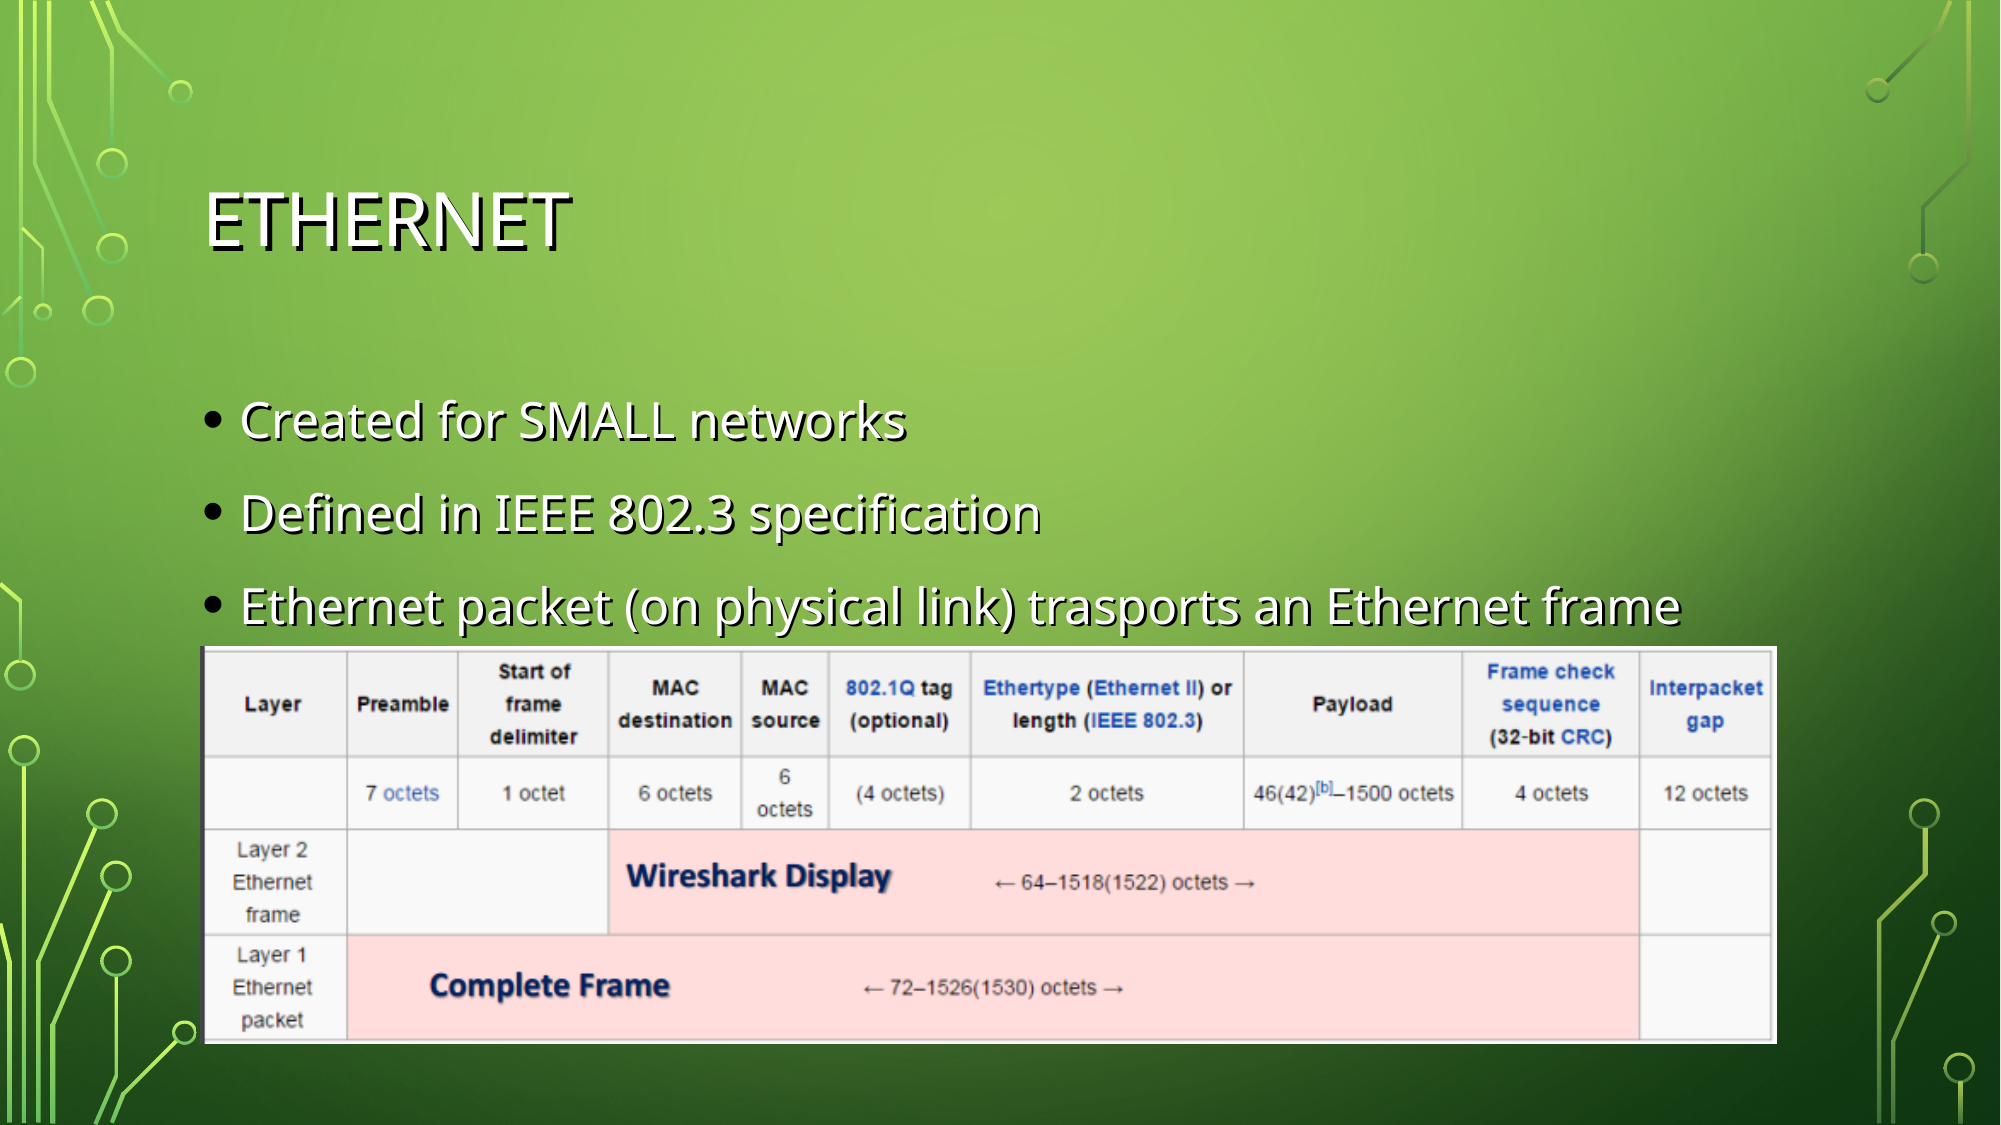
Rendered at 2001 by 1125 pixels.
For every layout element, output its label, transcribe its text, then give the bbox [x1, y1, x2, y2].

title ETHERNET [187, 101, 1813, 344]
list Created for SMALL networks Defined in IEEE 802.3 specification Ethernet packet (on physical link) trasports an Ethernet frame [187, 369, 1813, 951]
picture [200, 646, 1777, 1044]
